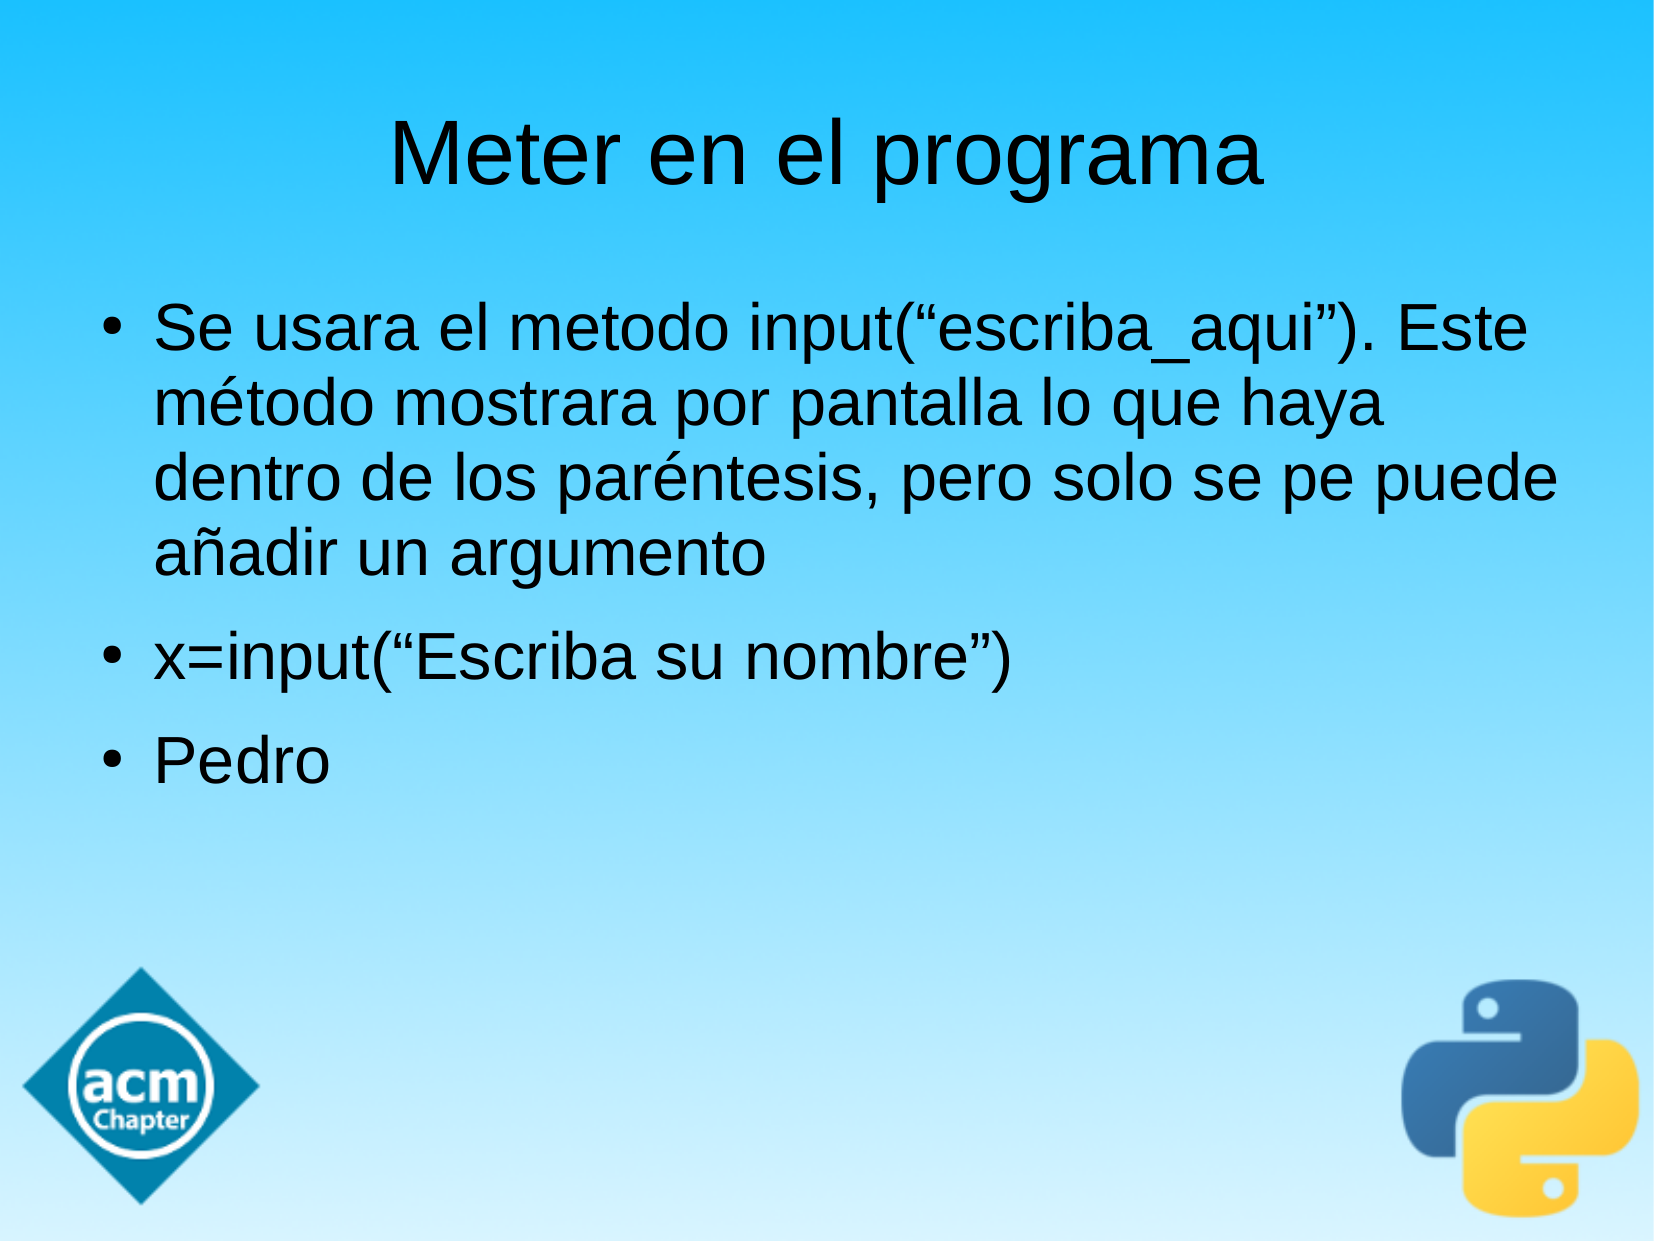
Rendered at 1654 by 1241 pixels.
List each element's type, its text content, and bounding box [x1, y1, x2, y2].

list Se usara el metodo input(“escriba_aqui”). Este método mostrara por pantalla lo que haya dentro de los paréntesis, pero solo se pe puede añadir un argumento x=input(“Escriba su nombre”) Pedro [82, 290, 1571, 1010]
picture [0, 0, 1654, 1241]
title Meter en el programa [82, 49, 1571, 257]
